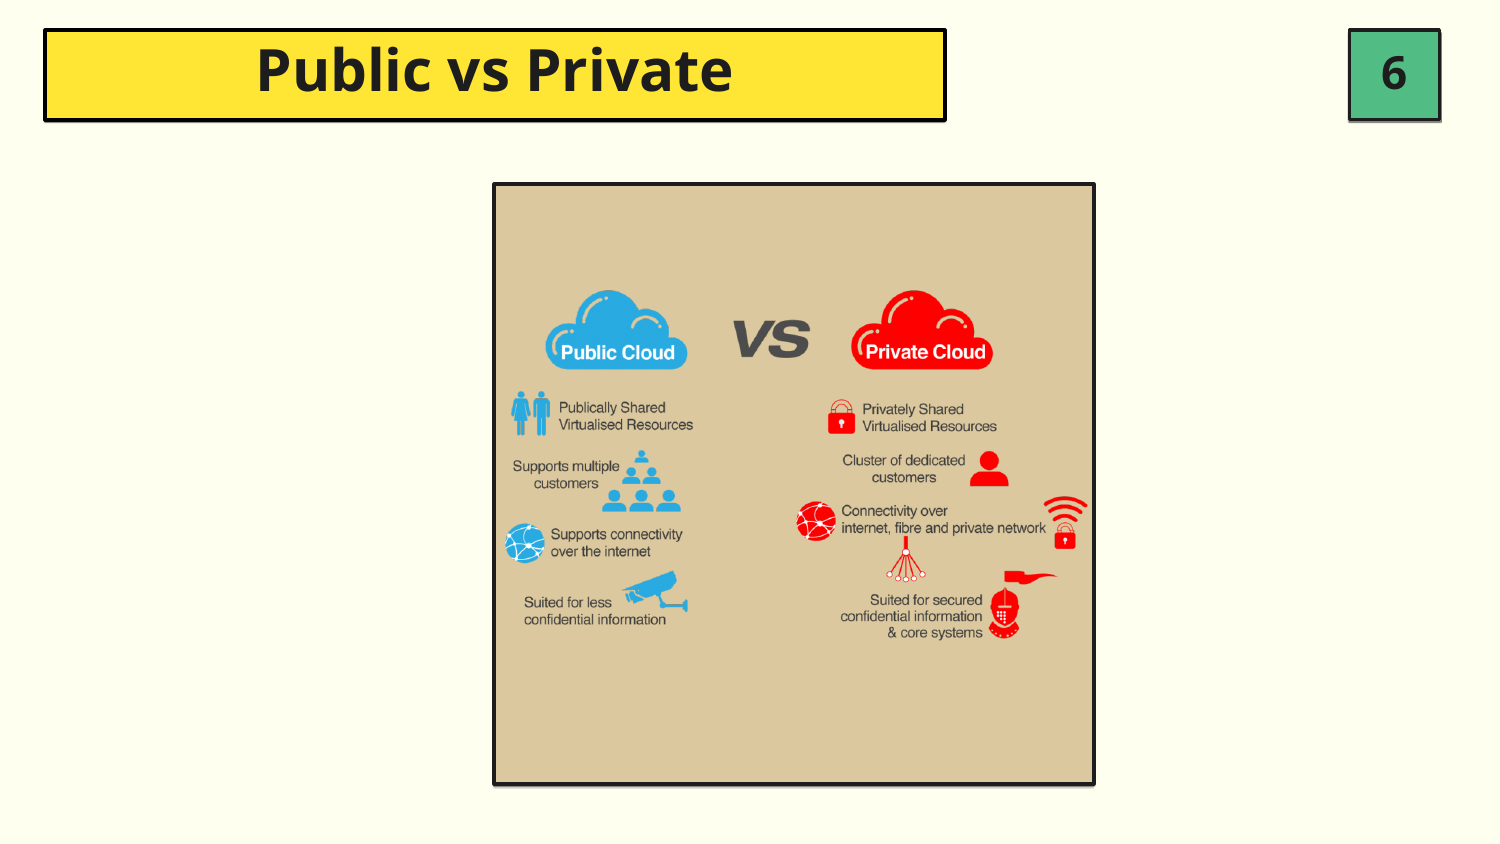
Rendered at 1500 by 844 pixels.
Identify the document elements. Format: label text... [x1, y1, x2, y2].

title Public vs Private [45, 30, 945, 120]
picture [489, 286, 1090, 652]
